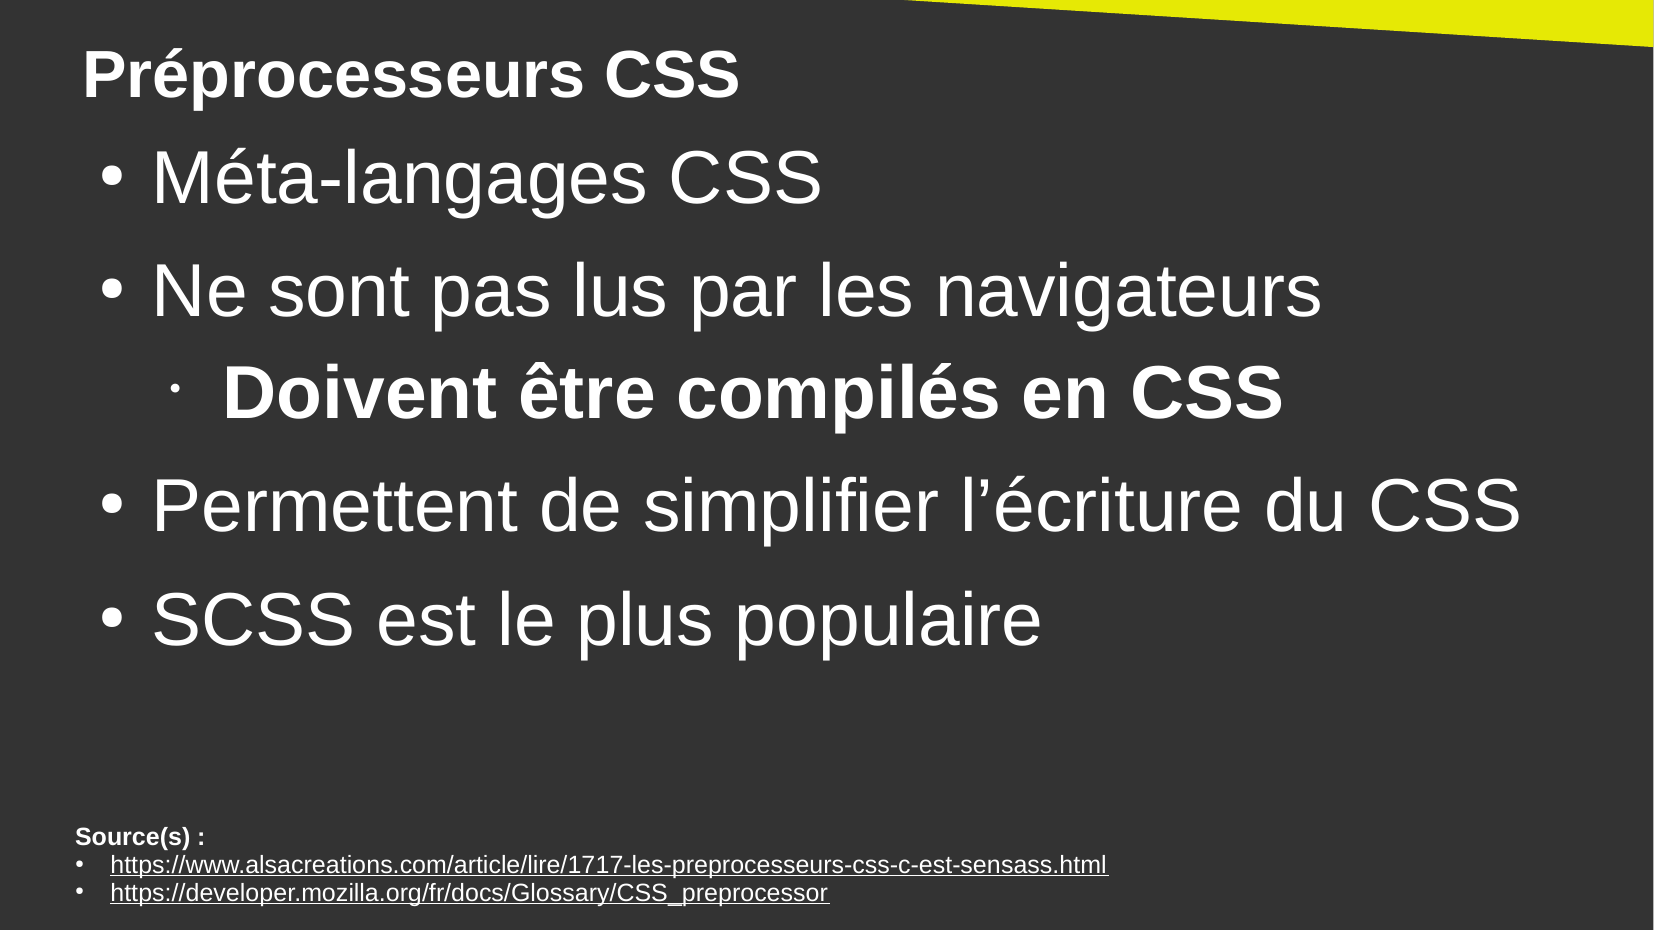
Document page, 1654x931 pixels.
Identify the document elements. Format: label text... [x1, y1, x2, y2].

text_box [904, 0, 1654, 48]
text_box Source(s) : https://www.alsacreations.com/article/lire/1717-les-preprocesseurs-css-c-est-sensass.html https://developer.mozilla.org/fr/docs/Glossary/CSS_preprocessor [60, 814, 1546, 929]
title Préprocesseurs CSS [82, 37, 1571, 114]
list Méta-langages CSS Ne sont pas lus par les navigateurs Doivent être compilés en CSS Permettent de simplifier l’écriture du CSS SCSS est le plus populaire [80, 135, 1620, 709]
